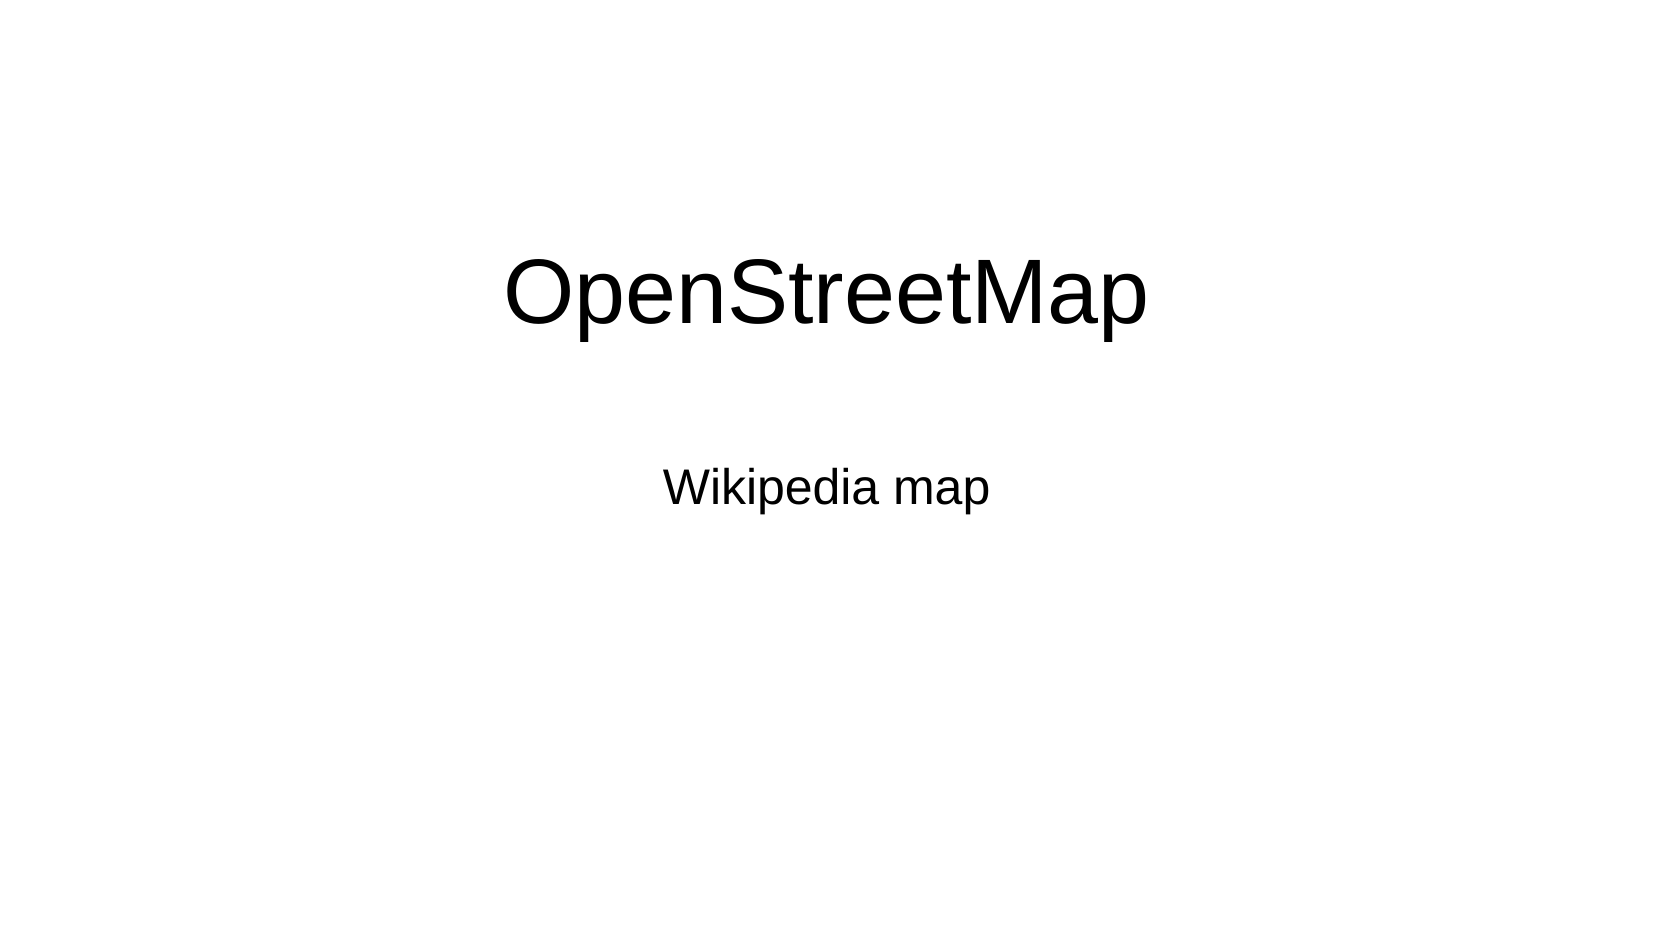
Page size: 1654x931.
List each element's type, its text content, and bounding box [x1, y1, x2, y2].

subtitle Wikipedia map [82, 217, 1571, 758]
